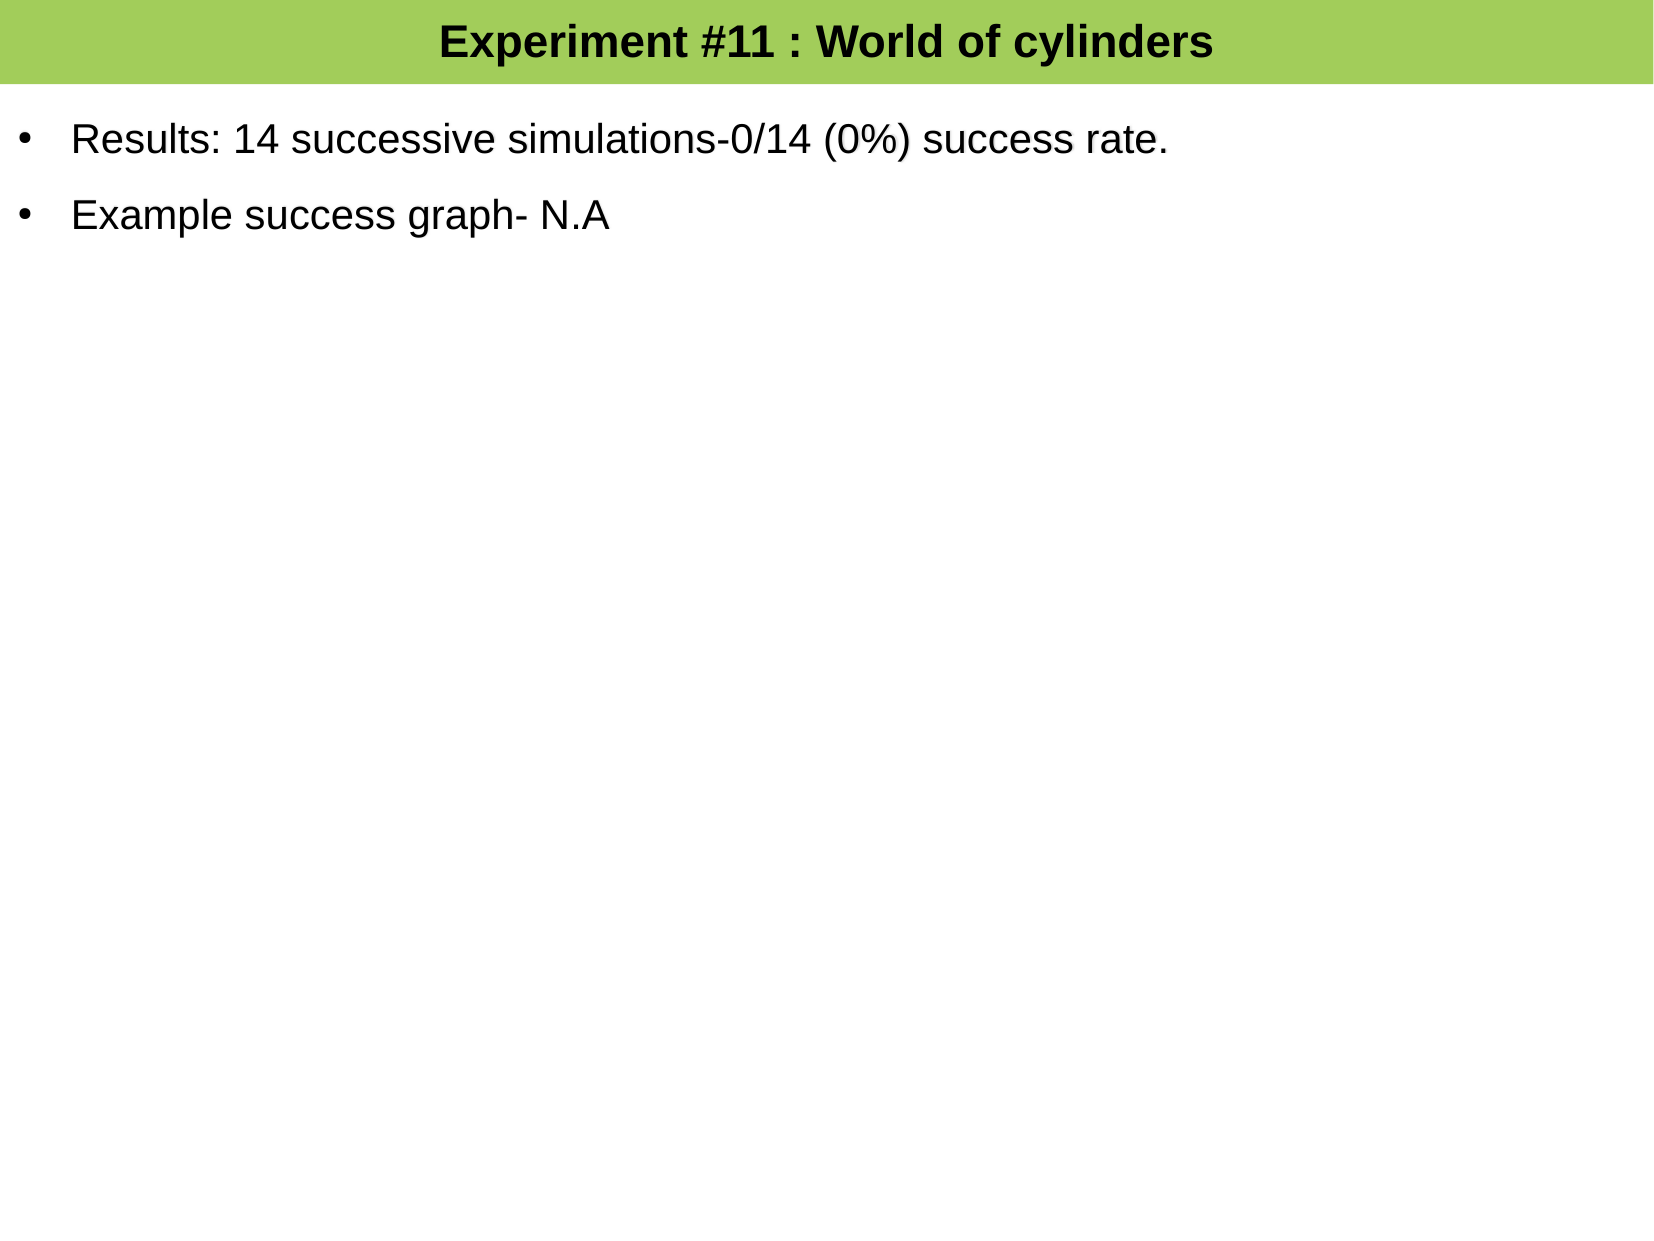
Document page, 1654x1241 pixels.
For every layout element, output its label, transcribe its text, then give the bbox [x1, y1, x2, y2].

title Experiment #11 : World of cylinders [0, 0, 1654, 85]
list Results: 14 successive simulations-0/14 (0%) success rate. Example success graph- N.A [0, 115, 1654, 1241]
